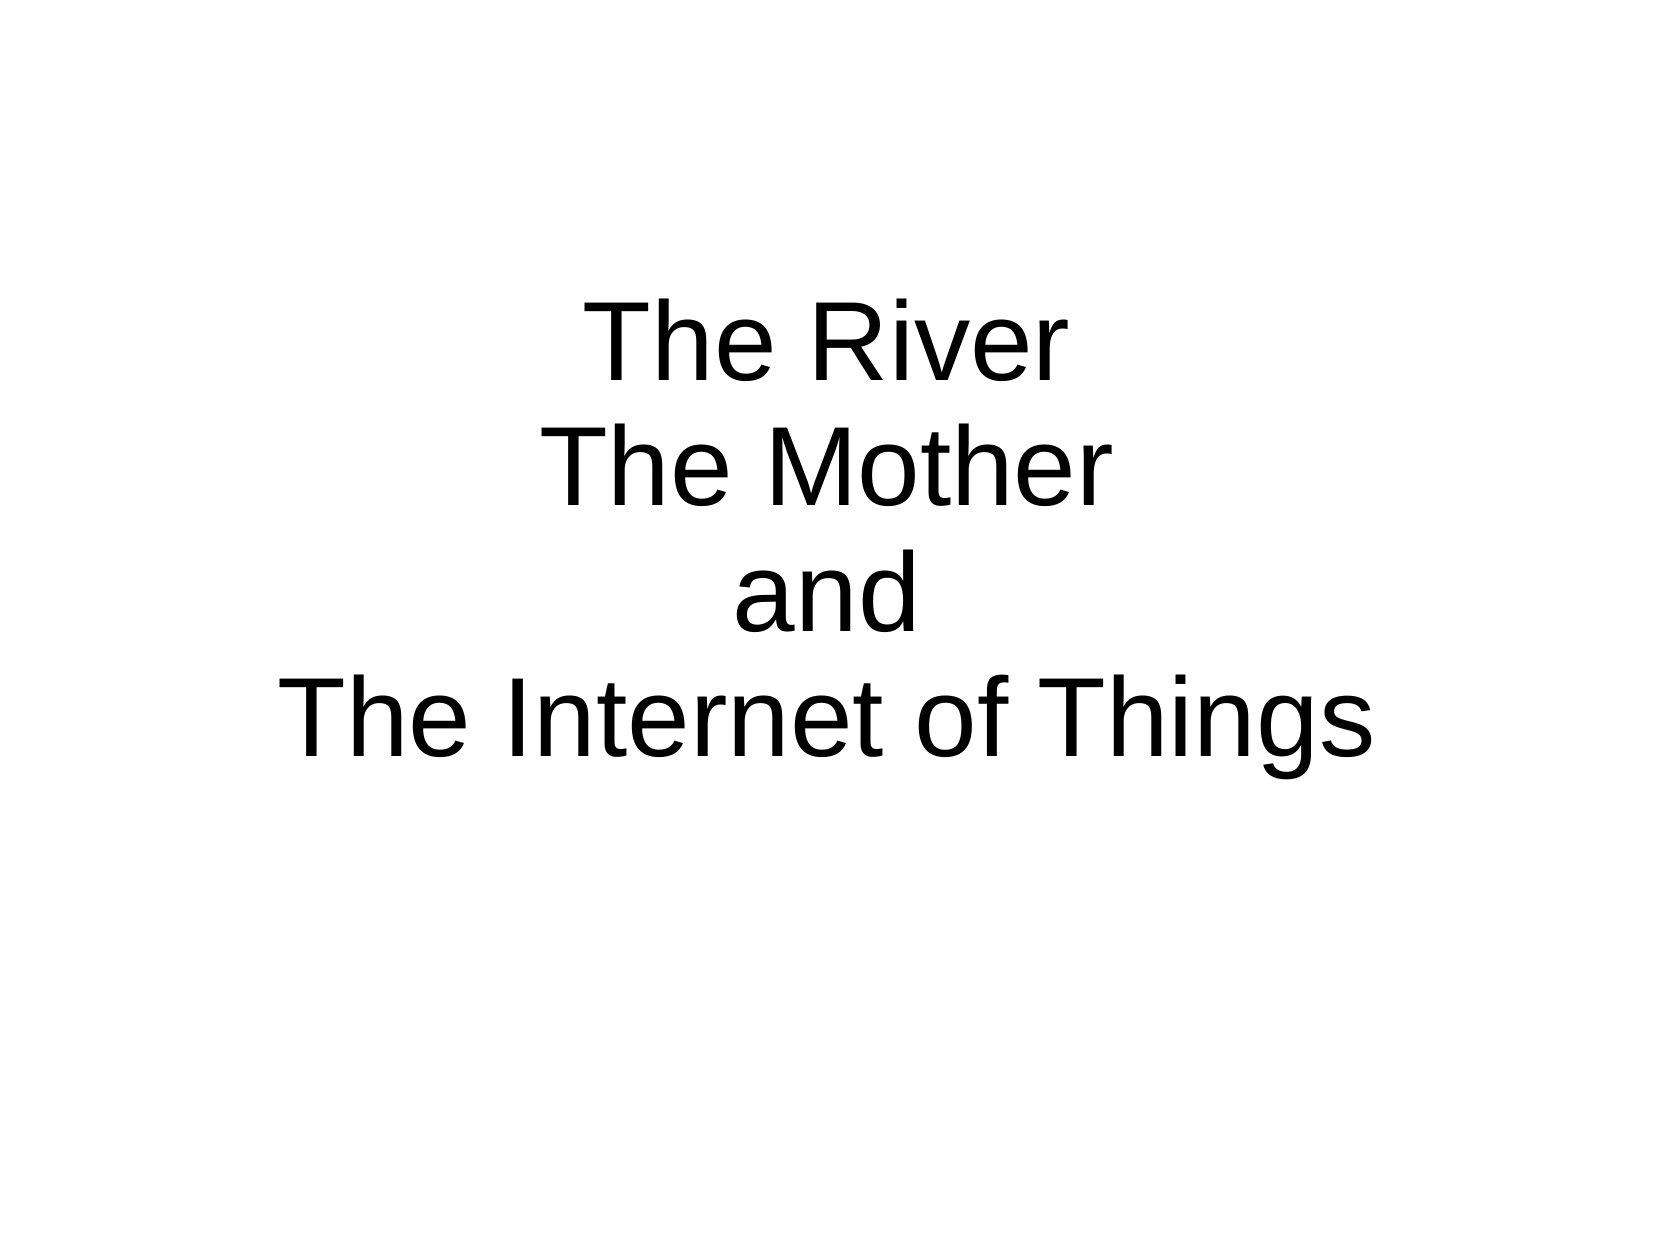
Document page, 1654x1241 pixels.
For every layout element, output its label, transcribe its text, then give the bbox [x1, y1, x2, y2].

subtitle The River The Mother and The Internet of Things [82, 49, 1571, 1010]
